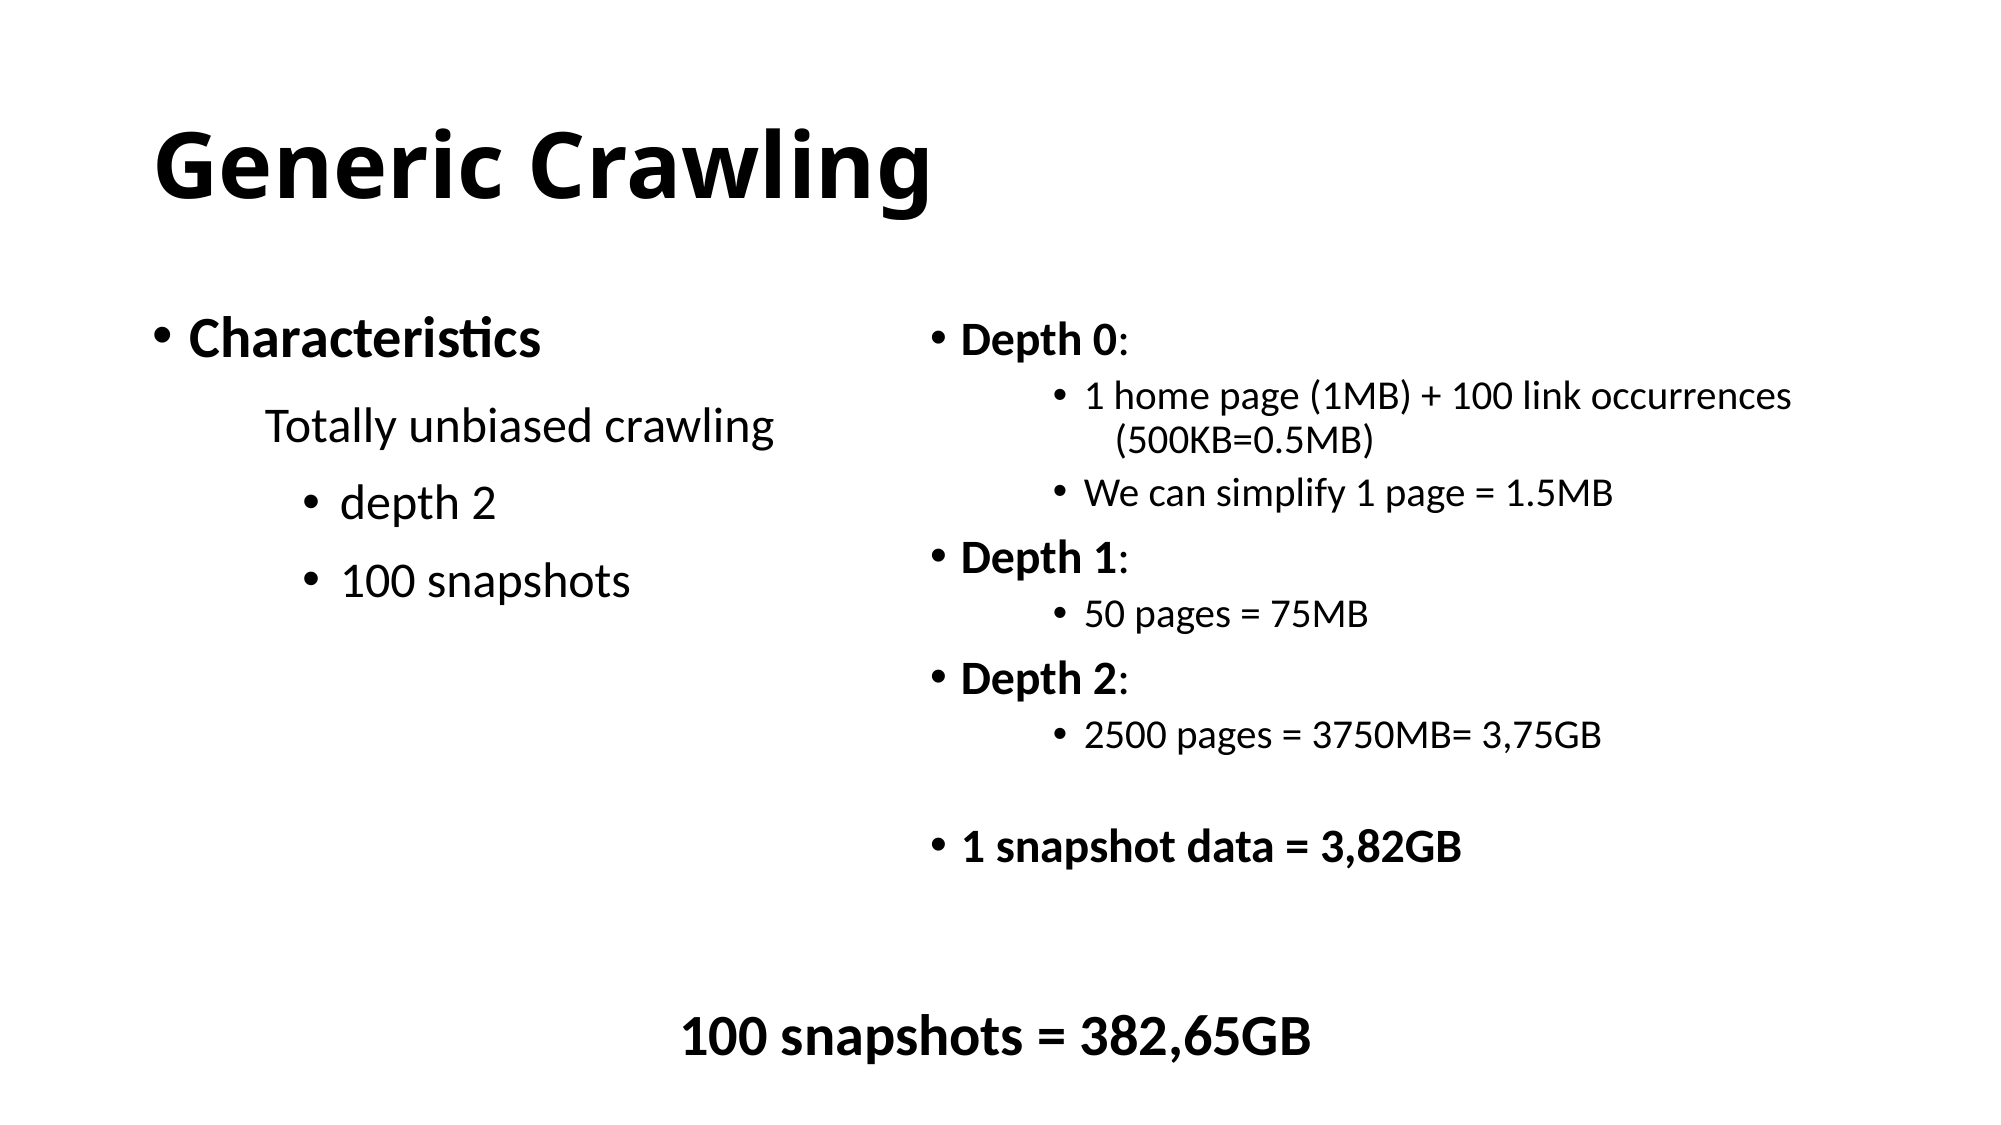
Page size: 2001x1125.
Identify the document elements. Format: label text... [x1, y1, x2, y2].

list Characteristics Totally unbiased crawling depth 2 100 snapshots [137, 299, 839, 1014]
text_box 100 snapshots = 382,65GB [664, 989, 1341, 1078]
text_box Depth 0: 1 home page (1MB) + 100 link occurrences (500KB=0.5MB) We can simplify 1 page = 1.5MB Depth 1: 50 pages = 75MB Depth 2: 2500 pages = 3750MB= 3,75GB 1 snapshot data = 3,82GB [915, 232, 1951, 883]
title Generic Crawling [137, 59, 1863, 278]
